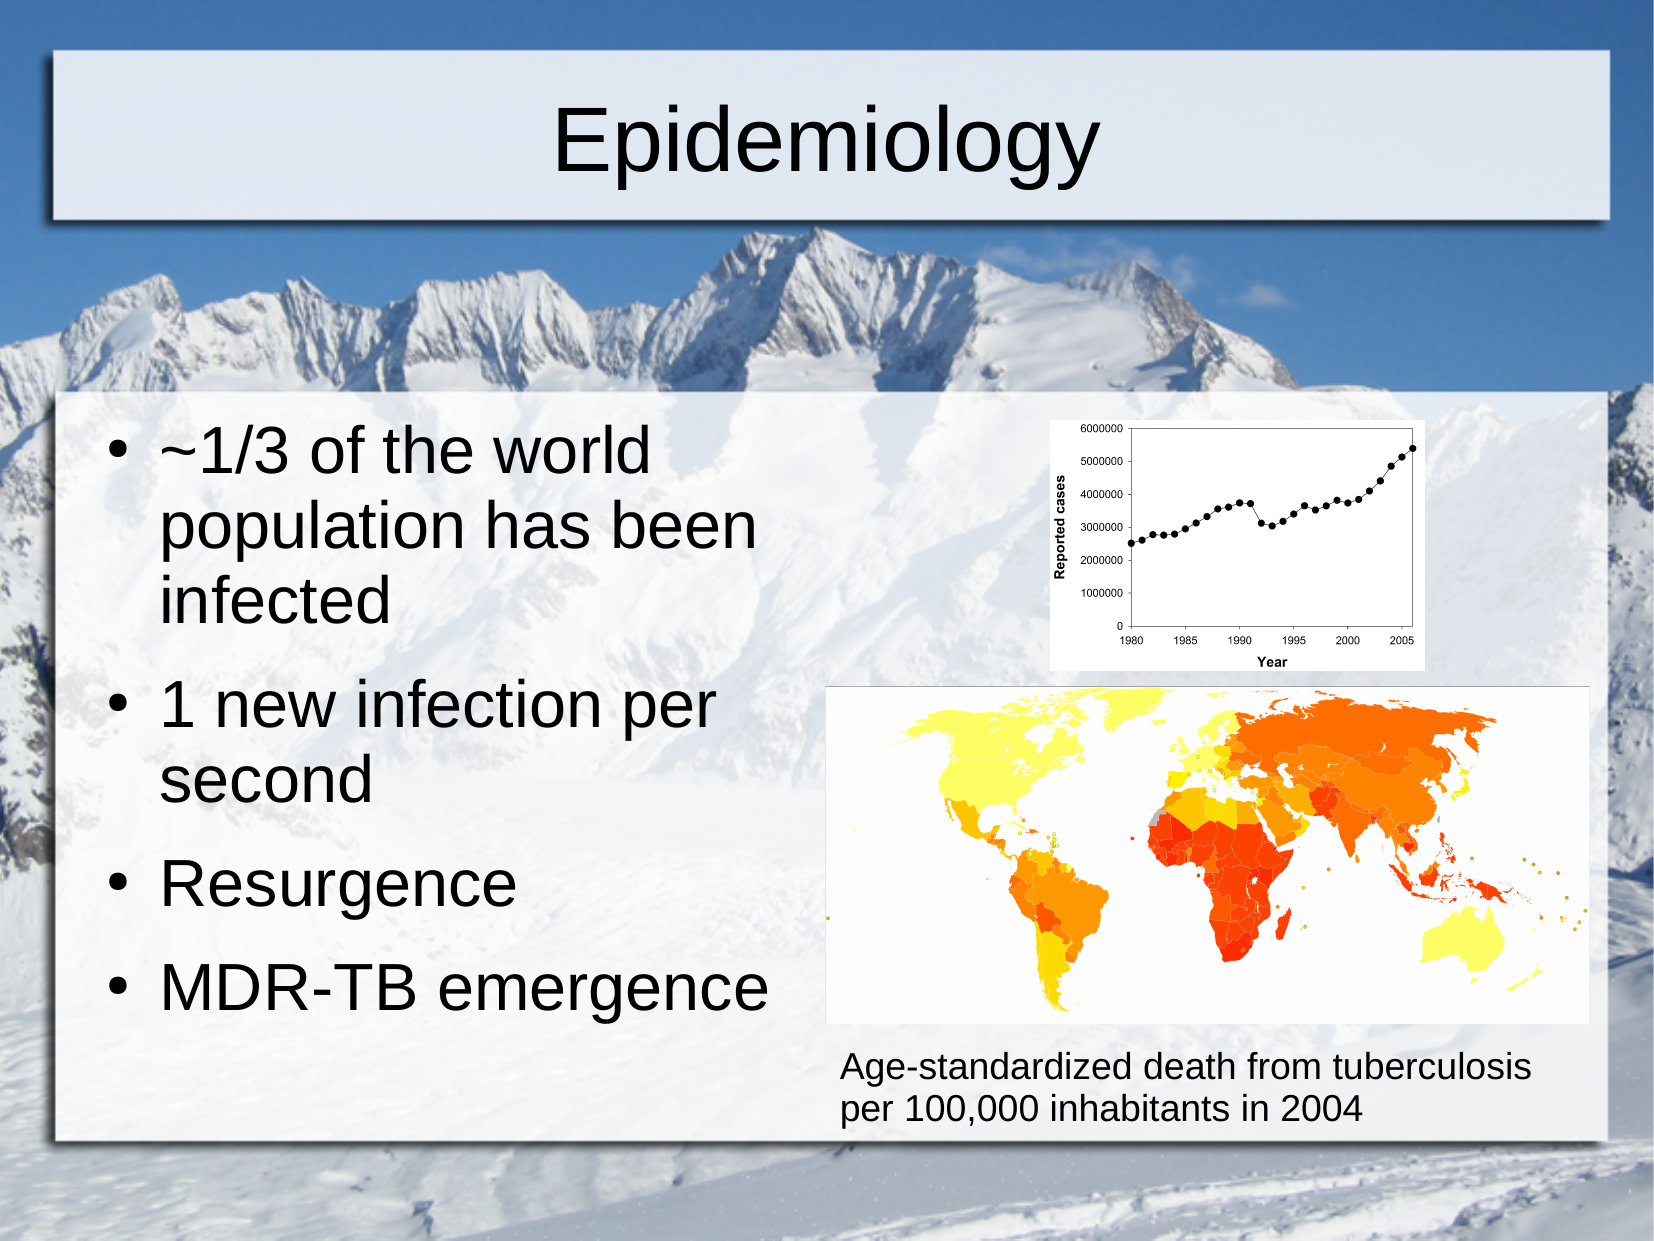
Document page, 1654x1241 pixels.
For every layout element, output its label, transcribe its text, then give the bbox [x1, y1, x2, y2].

picture [0, 0, 1654, 1241]
title Epidemiology [59, 68, 1595, 212]
list ~1/3 of the world population has been infected 1 new infection per second Resurgence MDR-TB emergence [88, 413, 812, 1218]
text_box Age-standardized death from tuberculosis per 100,000 inhabitants in 2004 [825, 1037, 1576, 1137]
